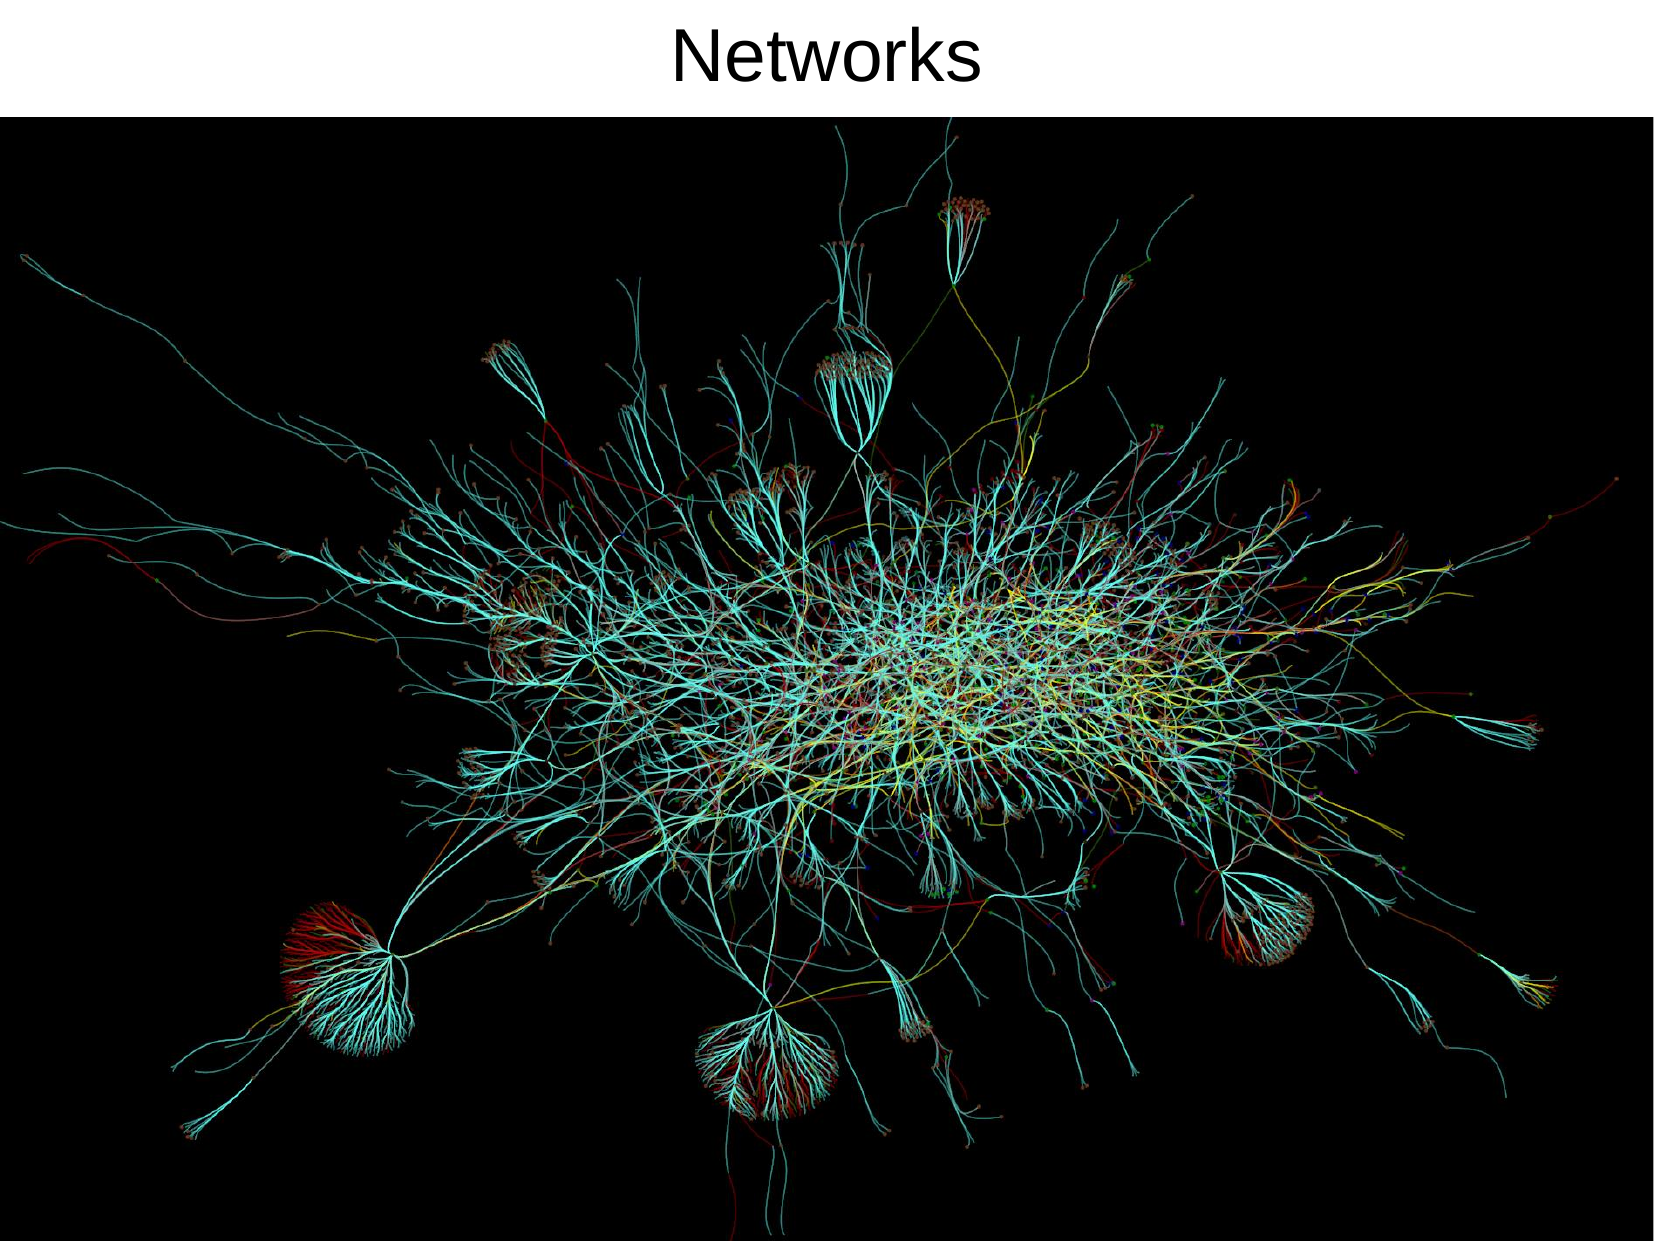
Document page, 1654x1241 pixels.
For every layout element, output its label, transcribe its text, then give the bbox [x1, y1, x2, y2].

picture [0, 117, 1654, 1241]
text_box Networks [0, 6, 1654, 106]
